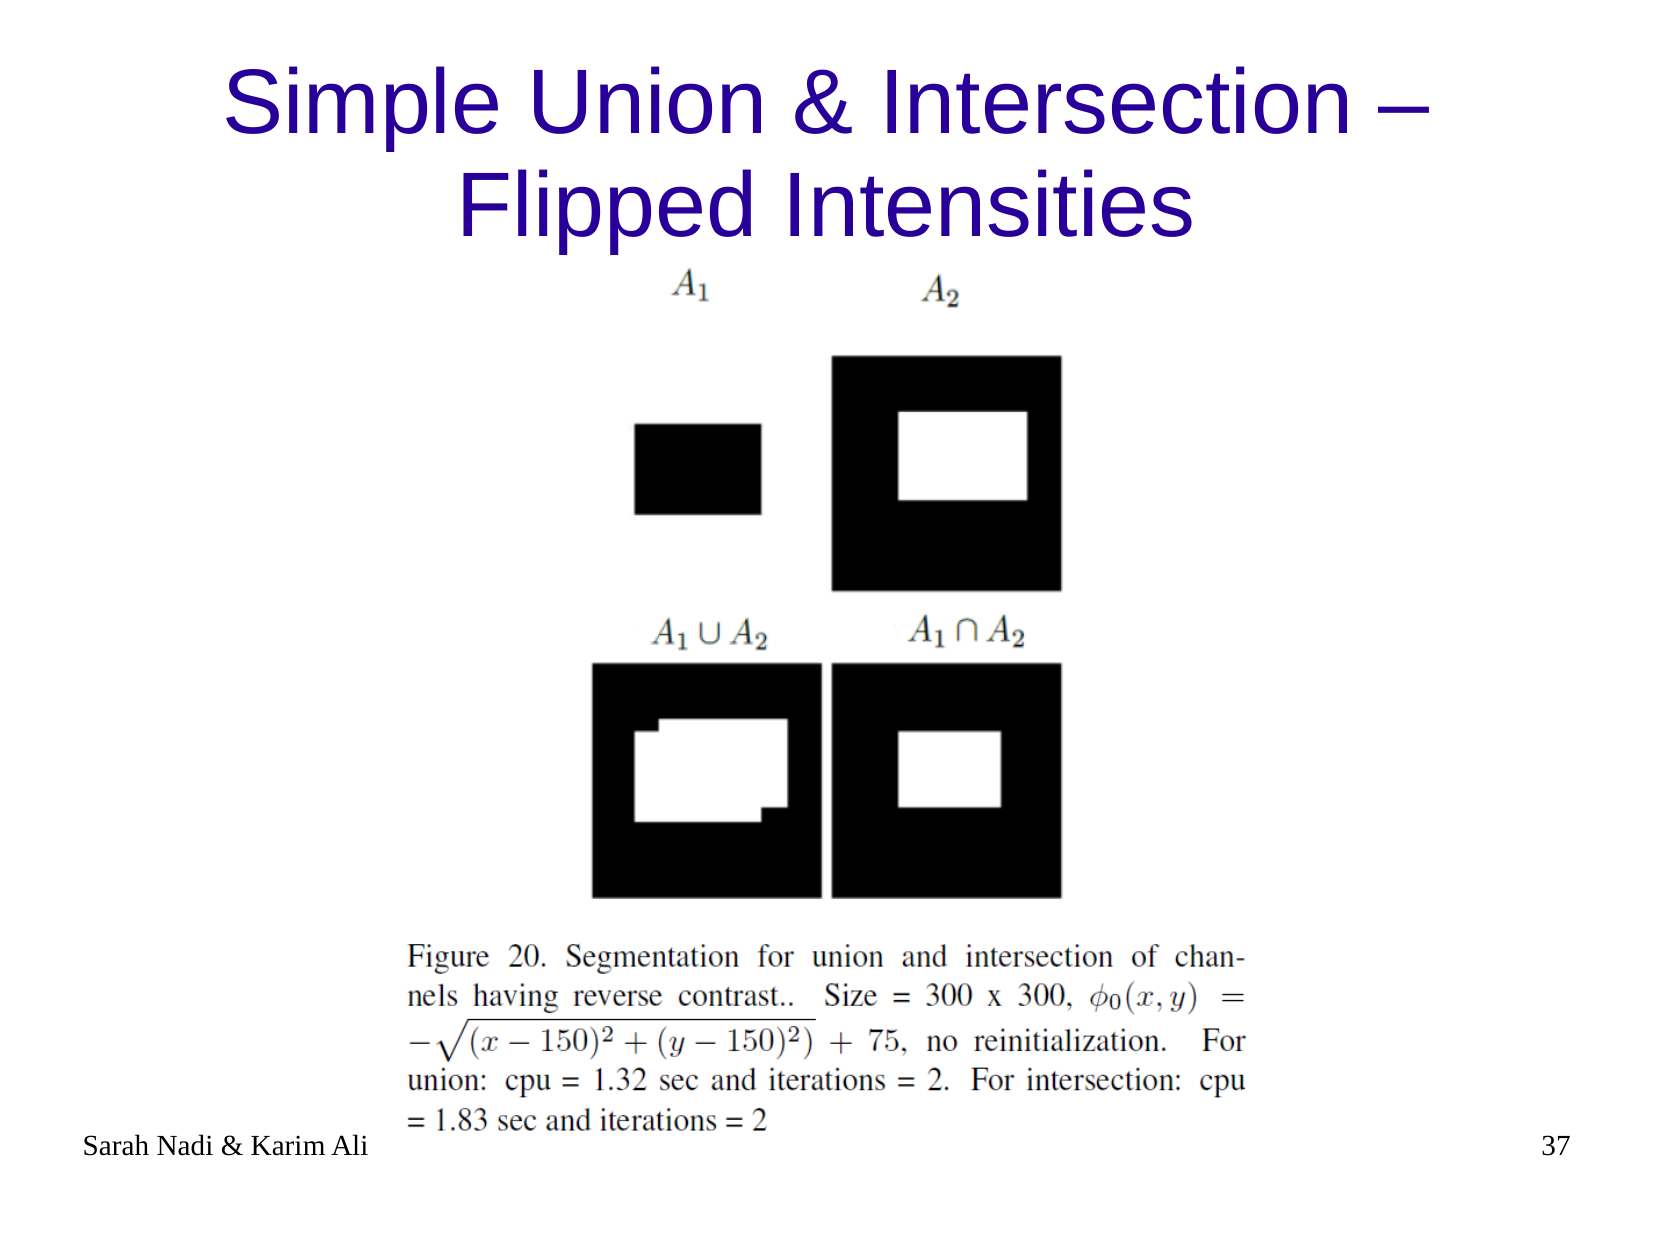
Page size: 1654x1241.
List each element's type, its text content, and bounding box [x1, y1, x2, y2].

title Simple Union & Intersection – Flipped Intensities [82, 50, 1571, 256]
picture [406, 266, 1248, 1139]
